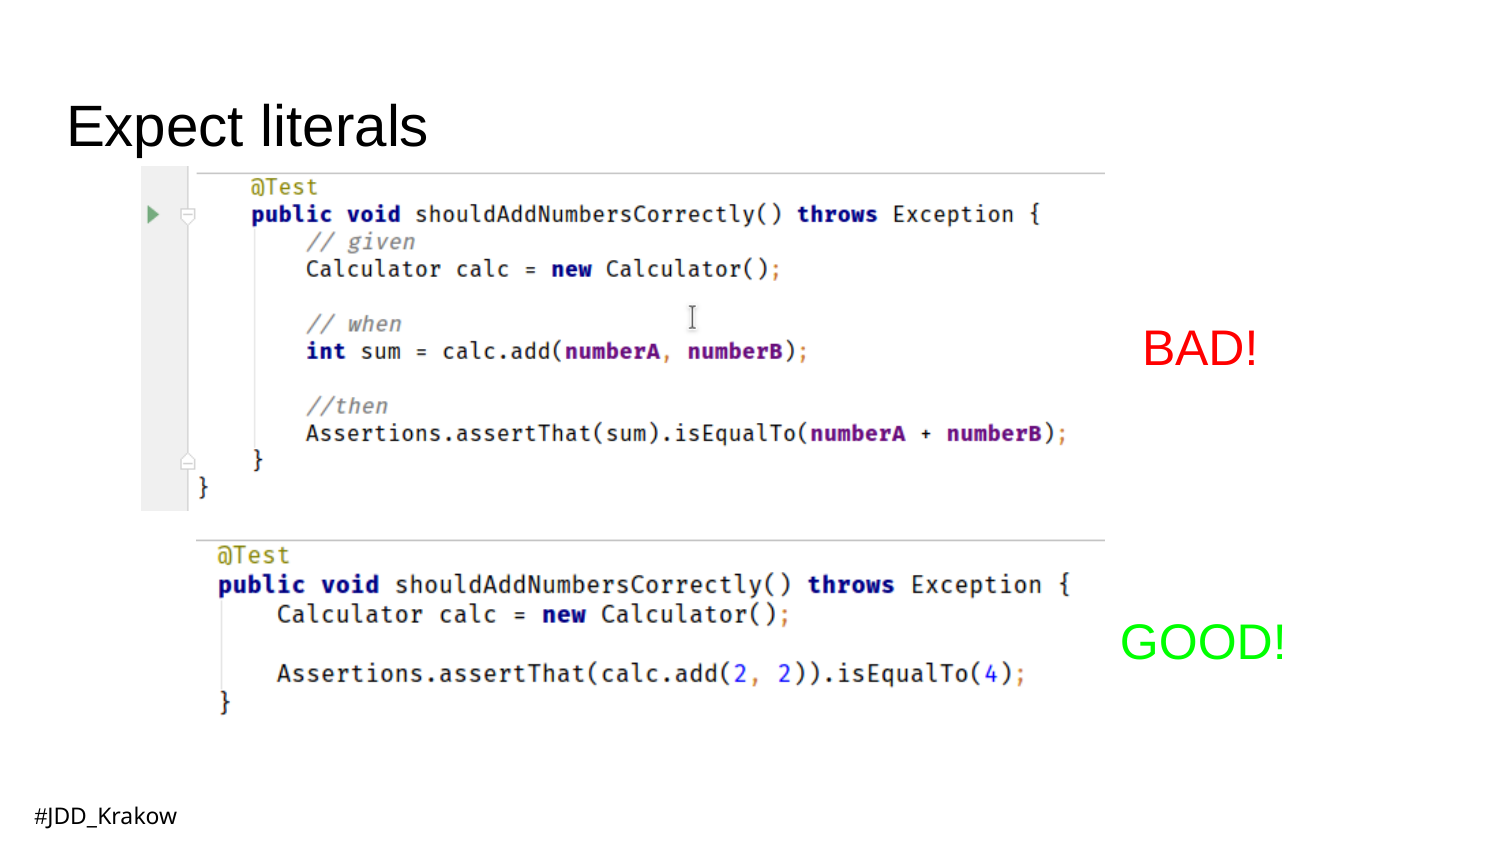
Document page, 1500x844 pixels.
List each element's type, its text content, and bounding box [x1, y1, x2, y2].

picture [196, 531, 1105, 734]
text_box GOOD! [1104, 594, 1354, 671]
picture [141, 166, 1105, 511]
text_box #JDD_Krakow [0, 786, 247, 844]
text_box BAD! [1127, 300, 1275, 377]
title Expect literals [51, 72, 1449, 167]
